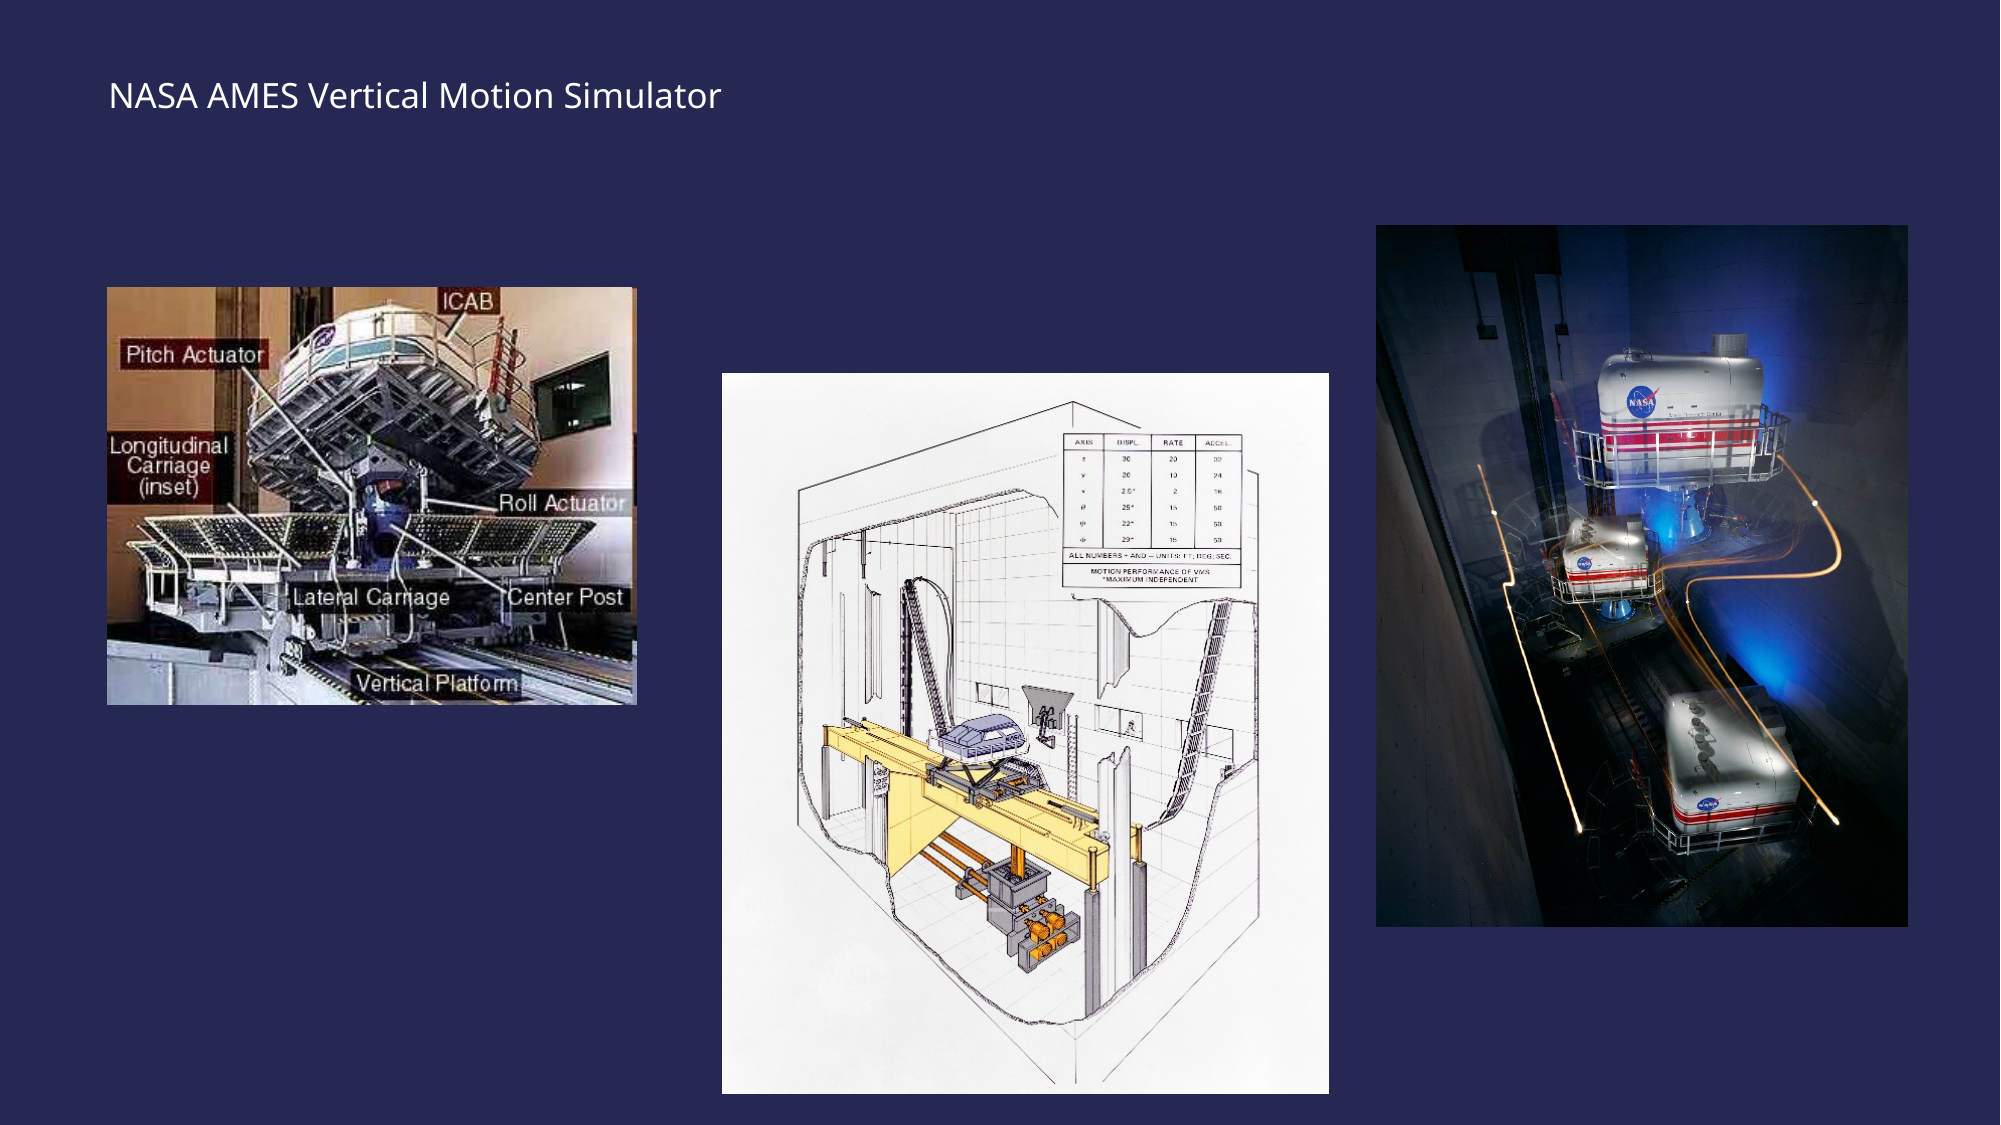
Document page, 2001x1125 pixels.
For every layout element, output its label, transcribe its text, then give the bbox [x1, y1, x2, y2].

picture [722, 373, 1329, 1095]
picture [1376, 254, 1908, 927]
picture [107, 287, 637, 705]
title NASA AMES Vertical Motion Simulator [93, 66, 1908, 254]
